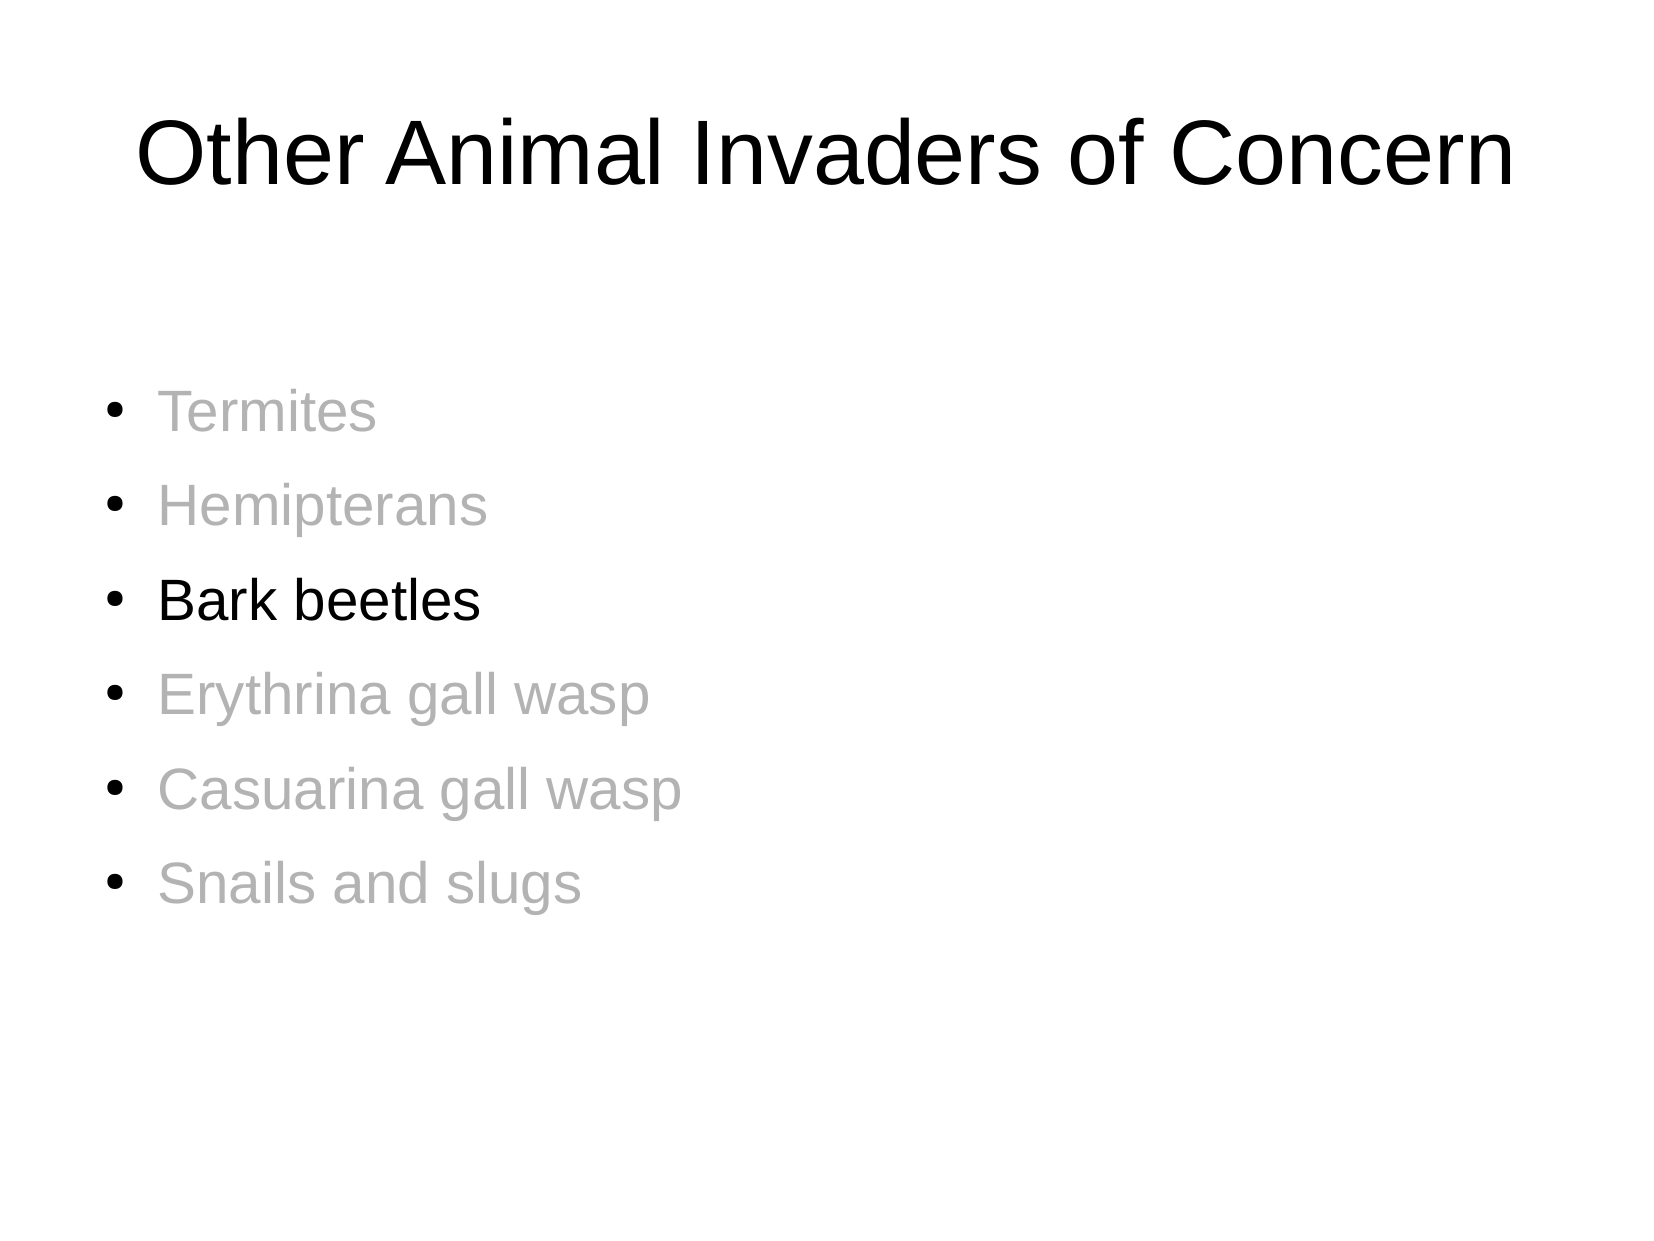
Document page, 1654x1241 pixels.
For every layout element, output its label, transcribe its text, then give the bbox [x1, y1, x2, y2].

list Termites Hemipterans Bark beetles Erythrina gall wasp Casuarina gall wasp Snails and slugs [86, 283, 1576, 1088]
title Other Animal Invaders of Concern [82, 49, 1571, 257]
